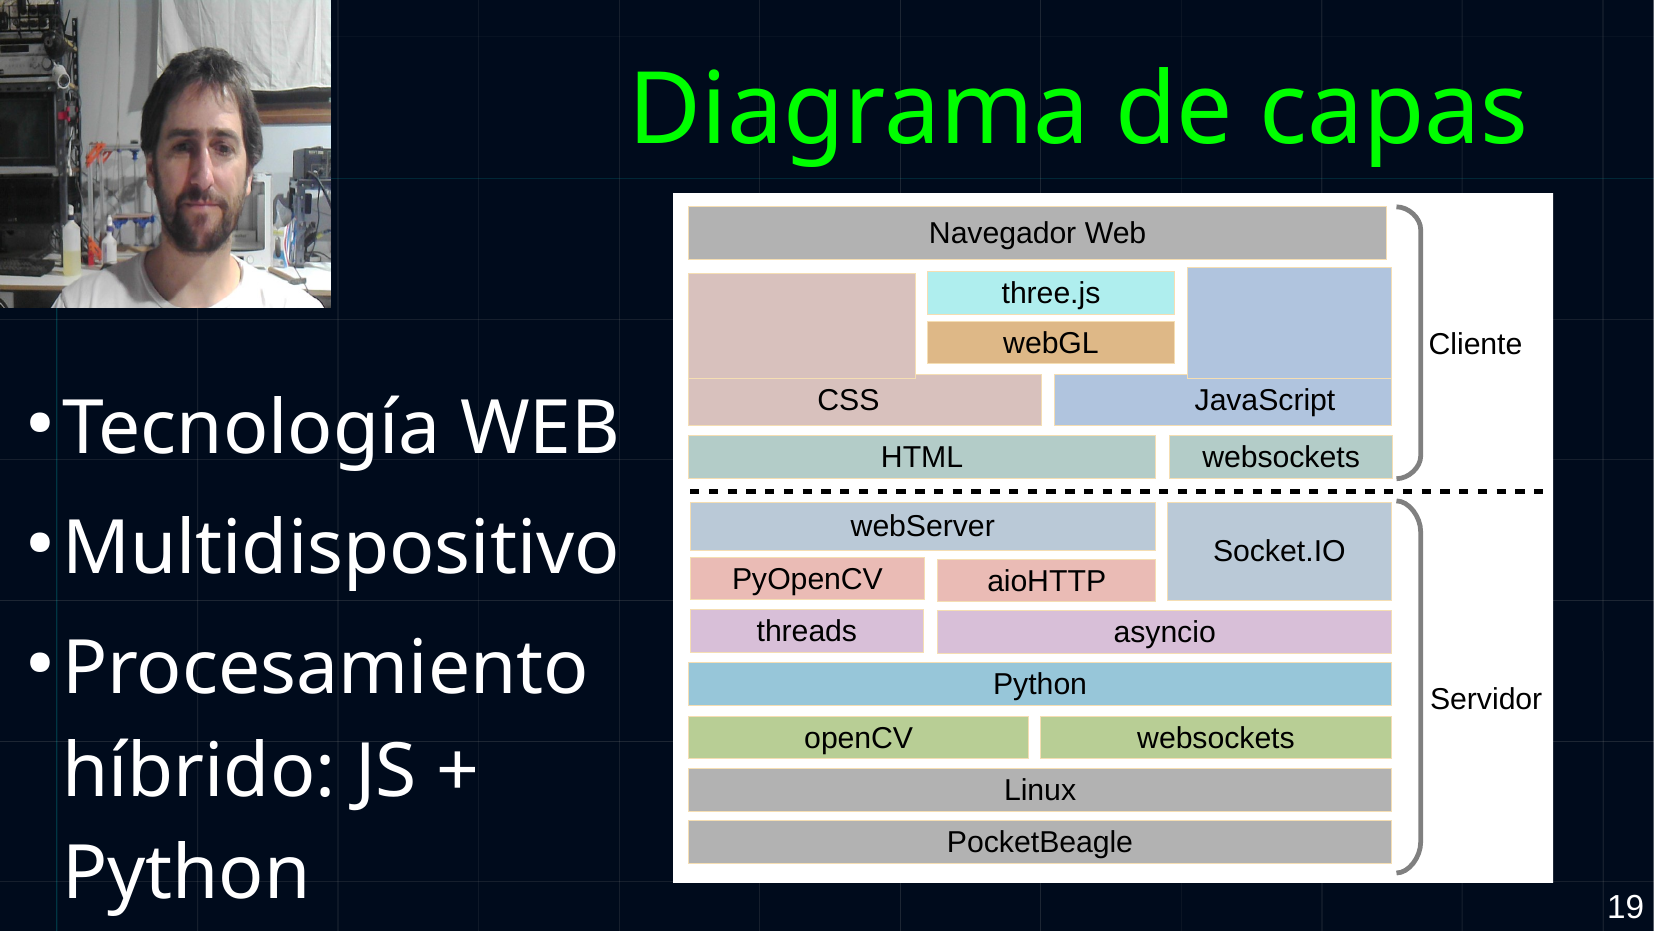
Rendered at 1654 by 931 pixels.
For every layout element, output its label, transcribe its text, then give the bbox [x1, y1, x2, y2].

text_box Diagrama de capas [614, 29, 1548, 295]
picture [0, 0, 1654, 931]
text_box Tecnología WEB Multidispositivo Procesamiento híbrido: JS + Python [11, 366, 721, 931]
text_box <number> [1592, 880, 1654, 931]
